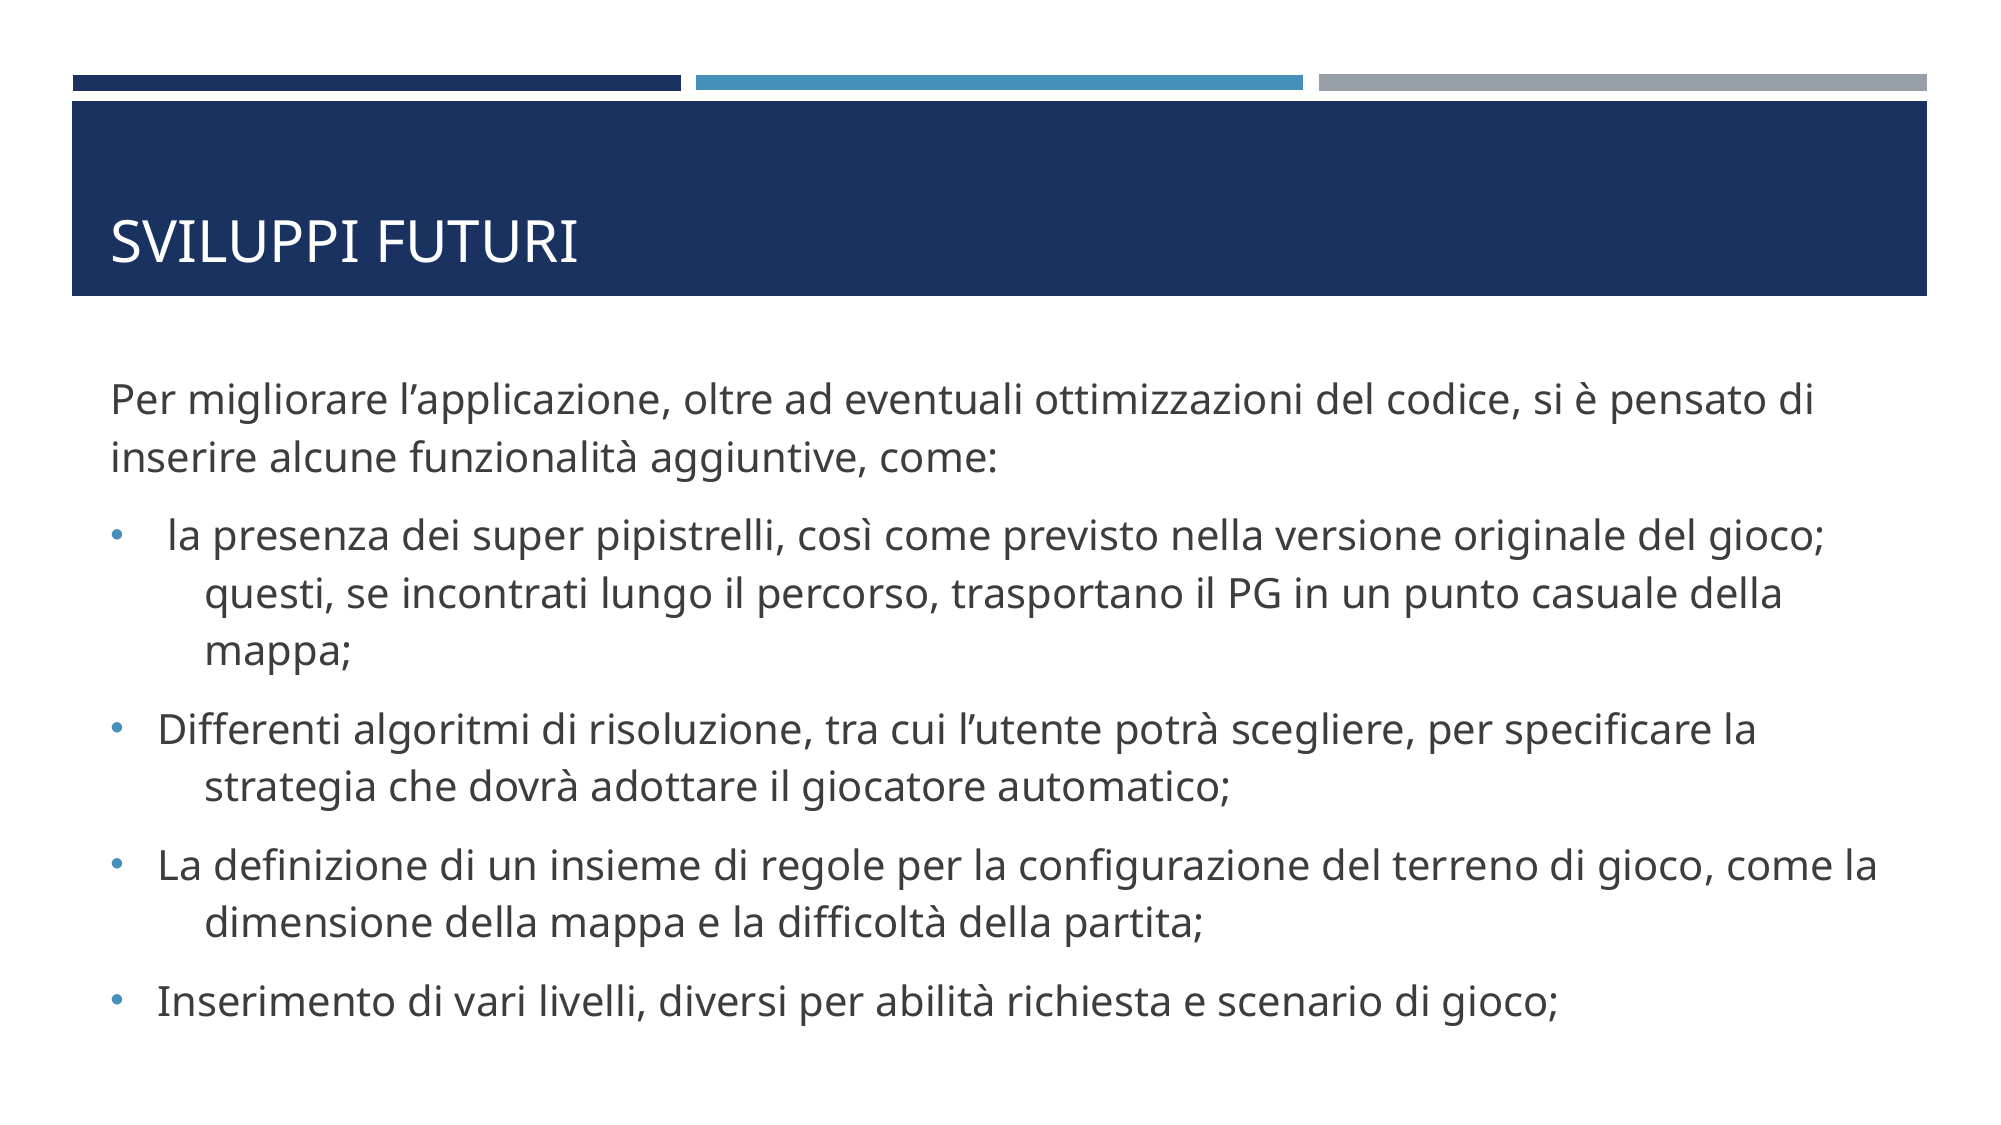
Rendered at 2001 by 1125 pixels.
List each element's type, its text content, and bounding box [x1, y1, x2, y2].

list Per migliorare l’applicazione, oltre ad eventuali ottimizzazioni del codice, si è pensato di inserire alcune funzionalità aggiuntive, come: la presenza dei super pipistrelli, così come previsto nella versione originale del gioco; questi, se incontrati lungo il percorso, trasportano il PG in un punto casuale della mappa; Differenti algoritmi di risoluzione, tra cui l’utente potrà scegliere, per specificare la strategia che dovrà adottare il giocatore automatico; La definizione di un insieme di regole per la configurazione del terreno di gioco, come la dimensione della mappa e la difficoltà della partita; Inserimento di vari livelli, diversi per abilità richiesta e scenario di gioco; [95, 351, 1905, 1039]
title Sviluppi futuri [95, 115, 1905, 282]
